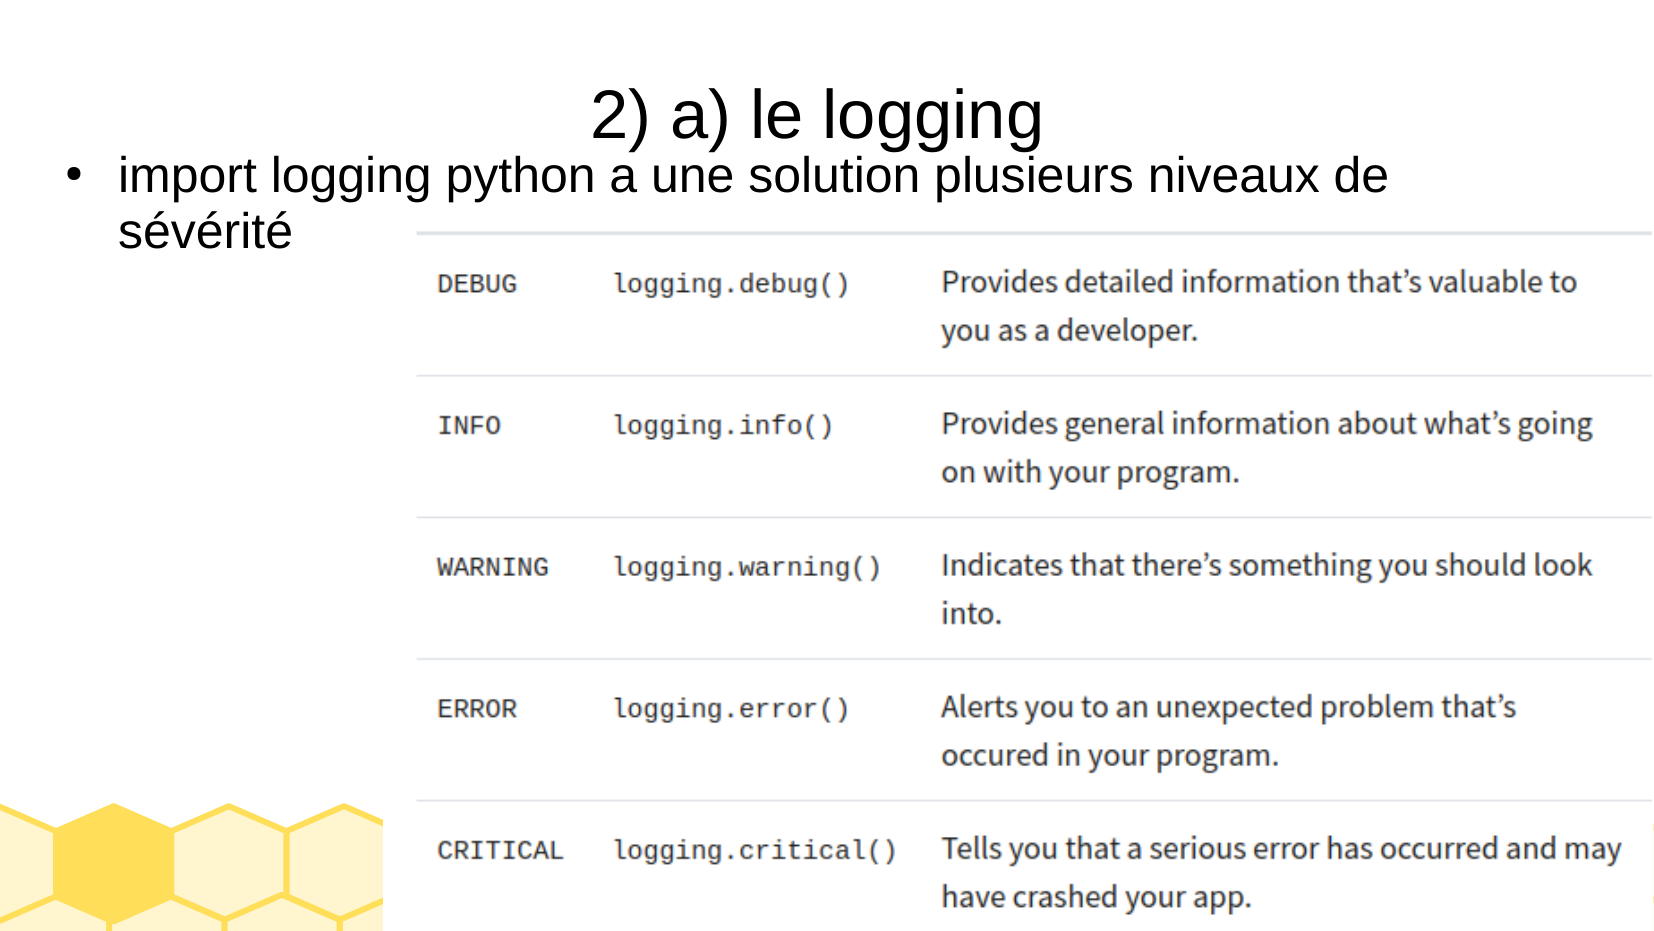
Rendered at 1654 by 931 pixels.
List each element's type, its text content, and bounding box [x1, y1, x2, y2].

list import logging python a une solution plusieurs niveaux de sévérité [47, 147, 1536, 688]
picture [383, 230, 1654, 931]
title 2) a) le logging [82, 37, 1571, 193]
